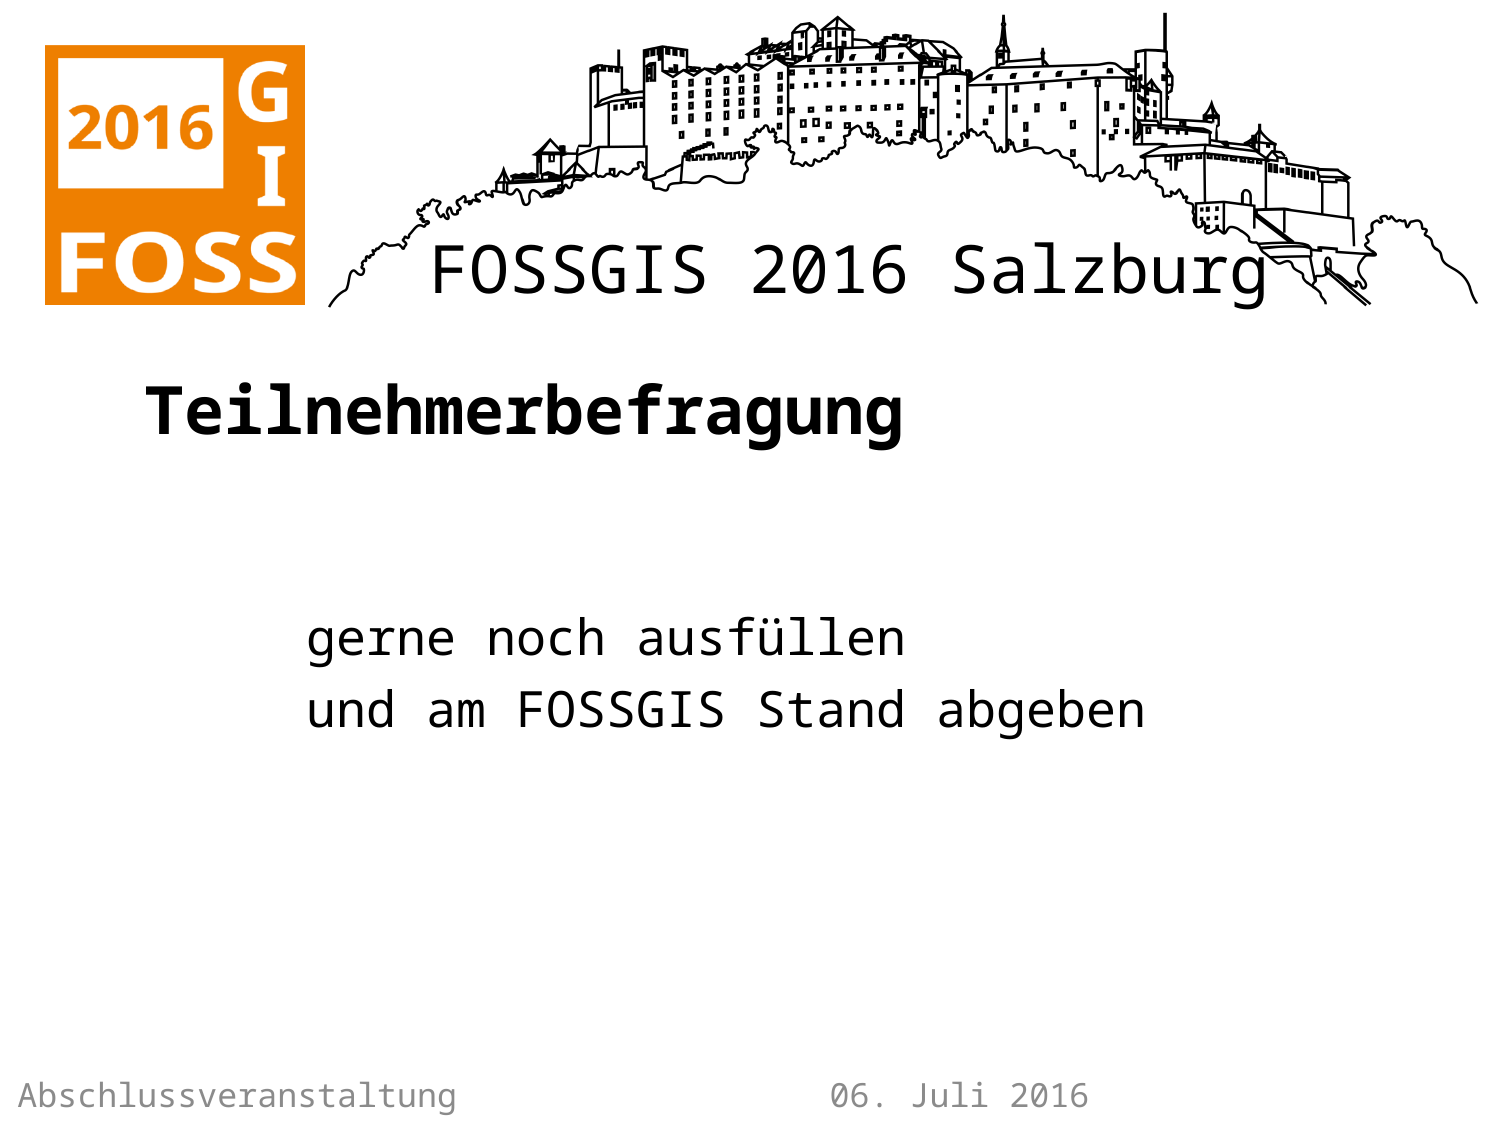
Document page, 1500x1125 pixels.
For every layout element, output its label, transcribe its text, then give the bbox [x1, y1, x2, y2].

subtitle Abschlussveranstaltung 06. Juli 2016 [2, 1046, 1500, 1125]
text_box Teilnehmerbefragung [129, 360, 920, 455]
picture [45, 45, 305, 306]
picture [327, 12, 1500, 327]
text_box gerne noch ausfüllen und am FOSSGIS Stand abgeben [291, 597, 1162, 746]
title FOSSGIS 2016 Salzburg [300, 196, 1399, 339]
